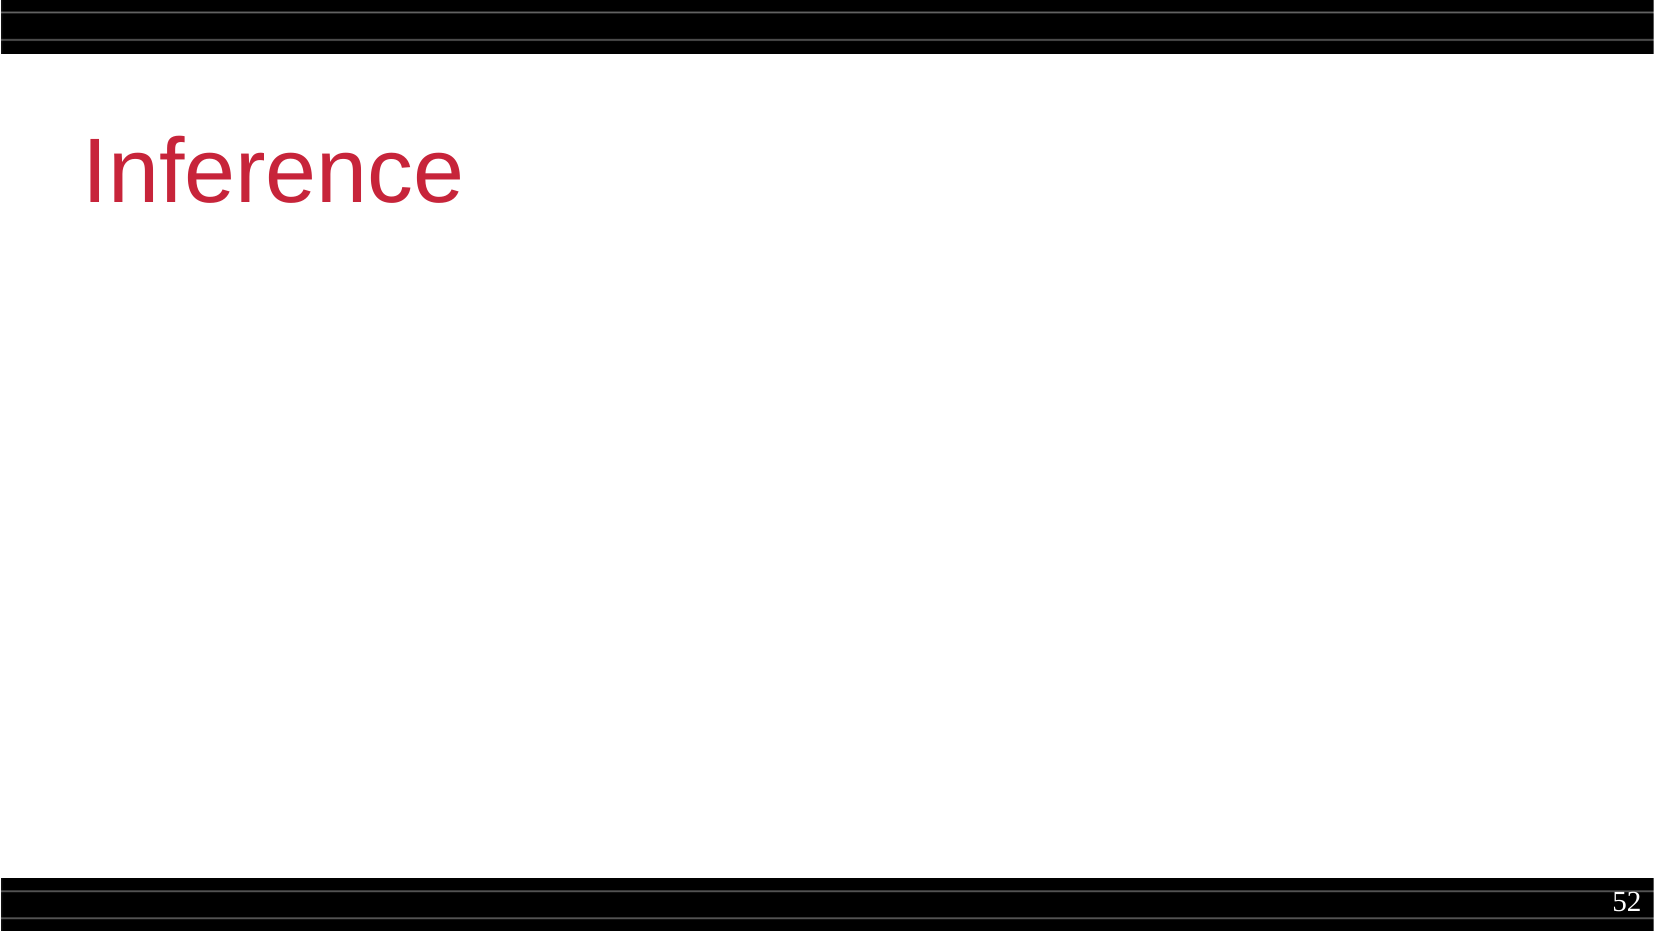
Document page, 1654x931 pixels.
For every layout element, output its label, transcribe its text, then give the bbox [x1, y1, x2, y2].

picture [1, 878, 1654, 931]
title Inference [82, 92, 1571, 249]
picture [1, 0, 1654, 54]
